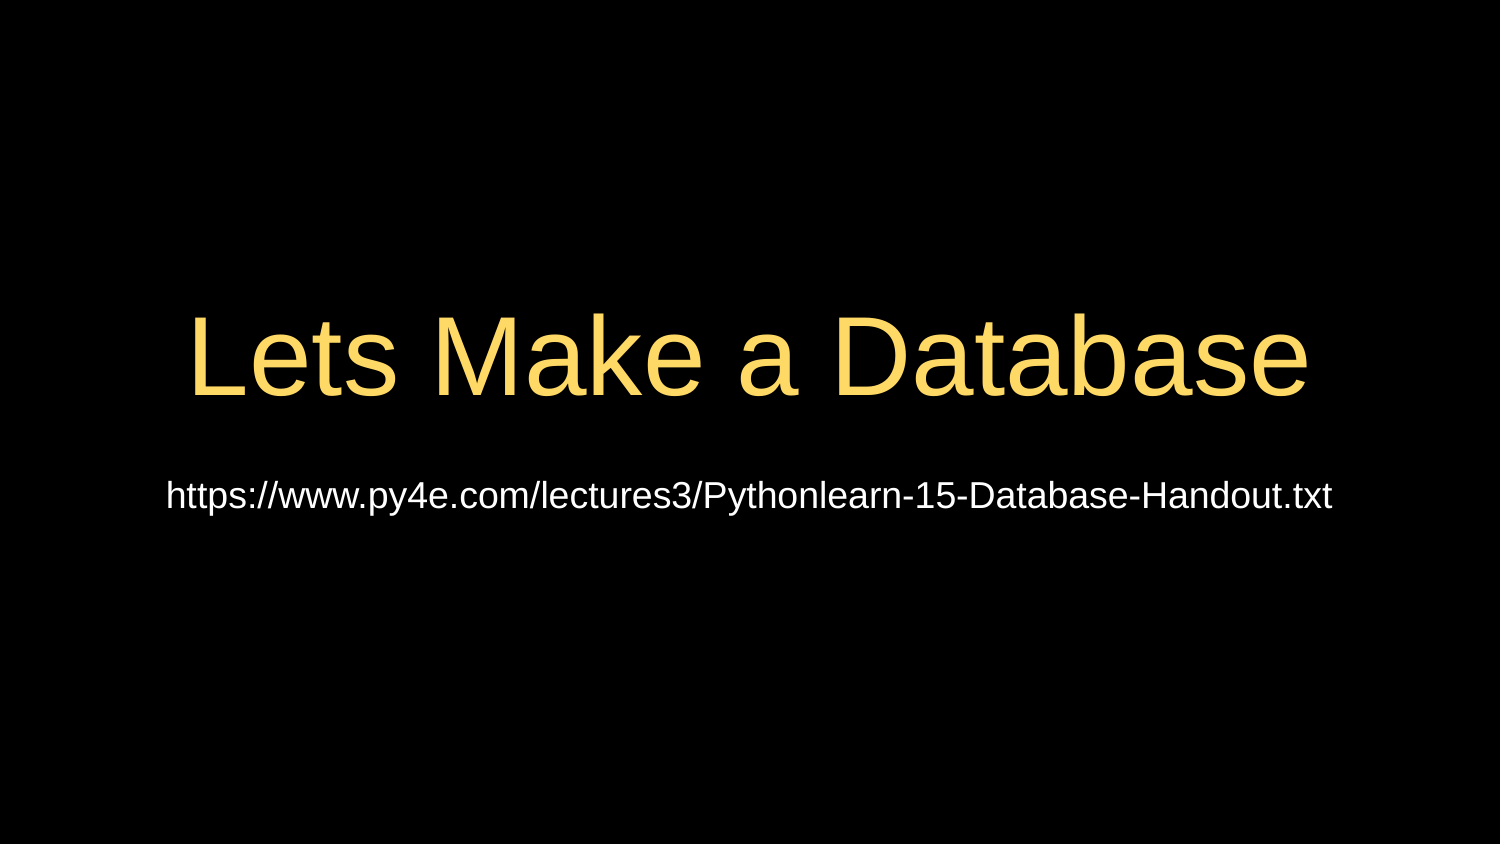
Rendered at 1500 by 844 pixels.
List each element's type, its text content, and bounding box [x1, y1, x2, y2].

list https://www.py4e.com/lectures3/Pythonlearn-15-Database-Handout.txt [106, 462, 1393, 572]
title Lets Make a Database [106, 141, 1393, 427]
